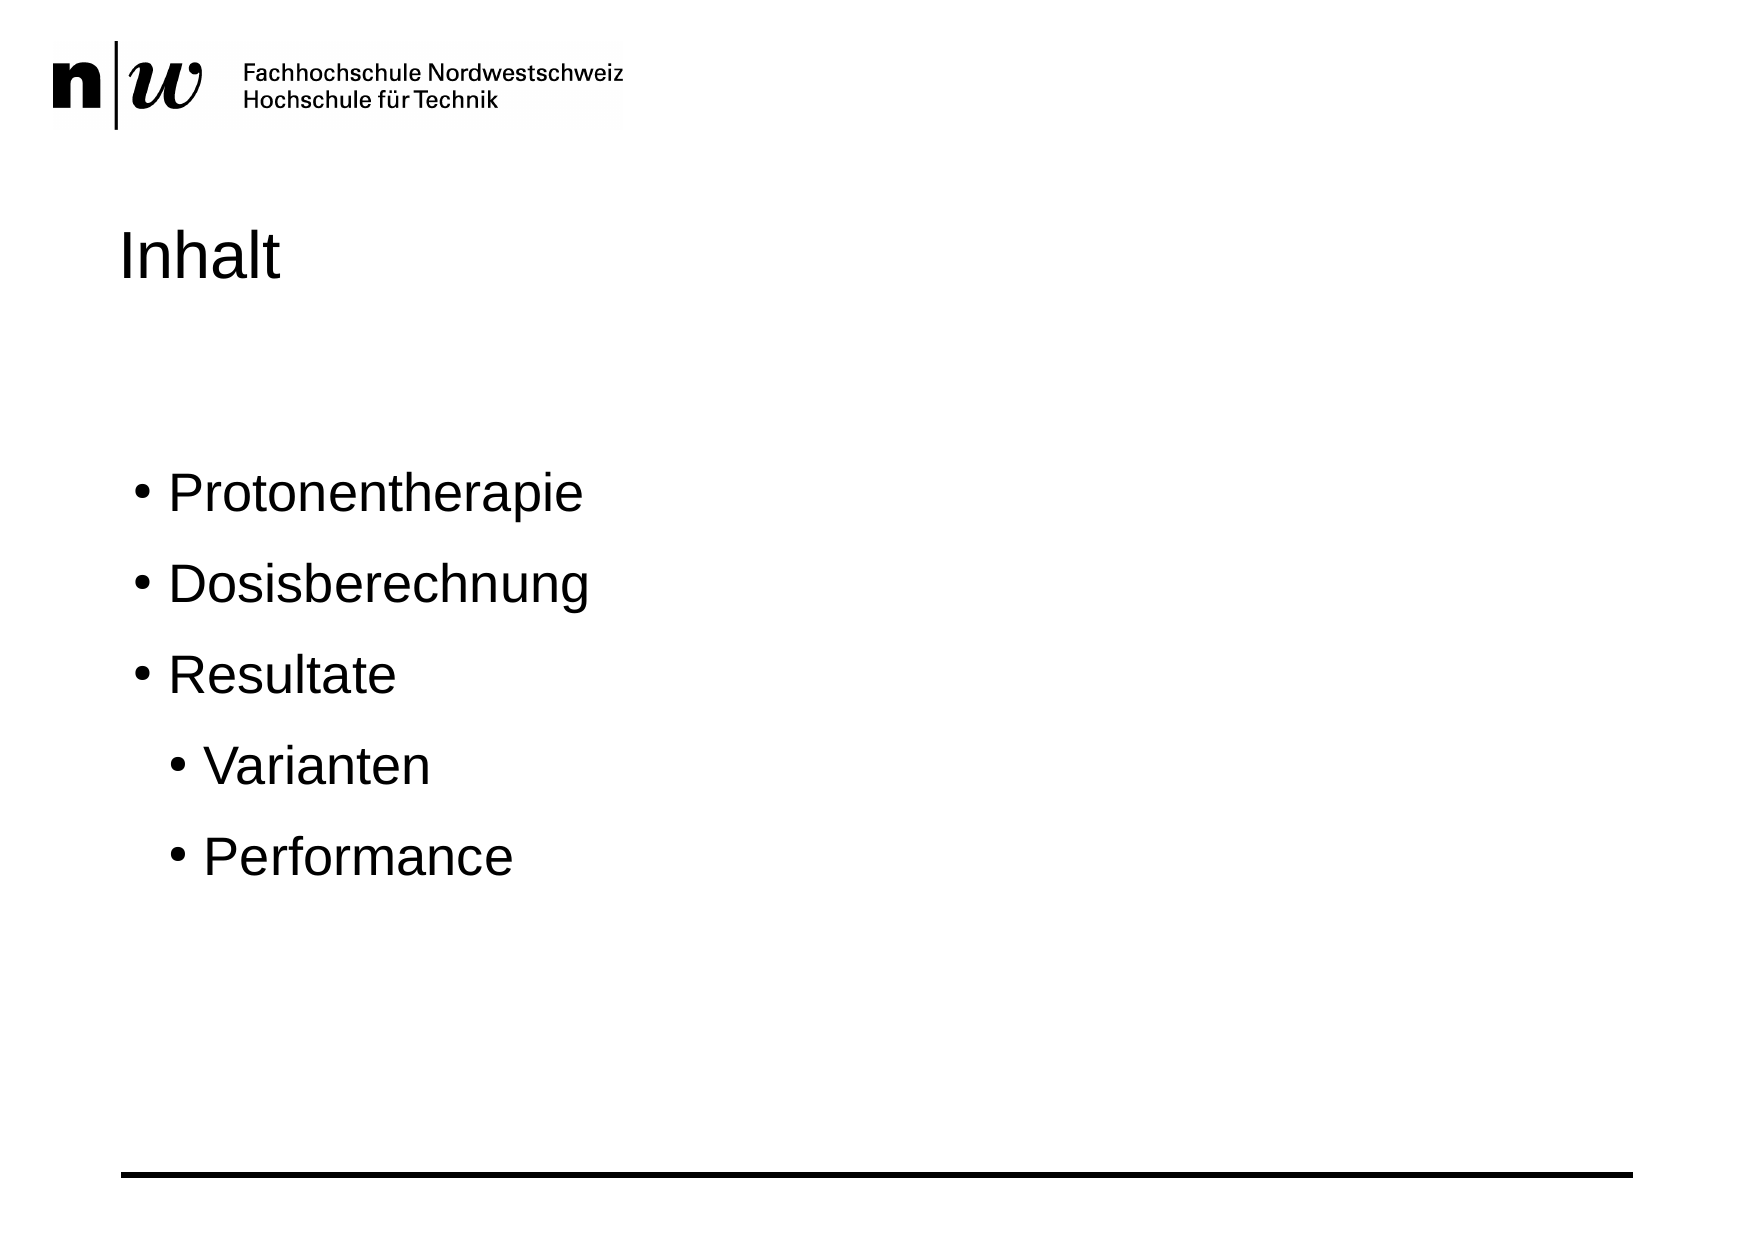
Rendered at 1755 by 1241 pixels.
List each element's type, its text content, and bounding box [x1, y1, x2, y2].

picture [53, 41, 623, 130]
text_box Protonentherapie Dosisberechnung Resultate Varianten Performance [118, 425, 1630, 1146]
text_box Inhalt [118, 212, 1606, 296]
